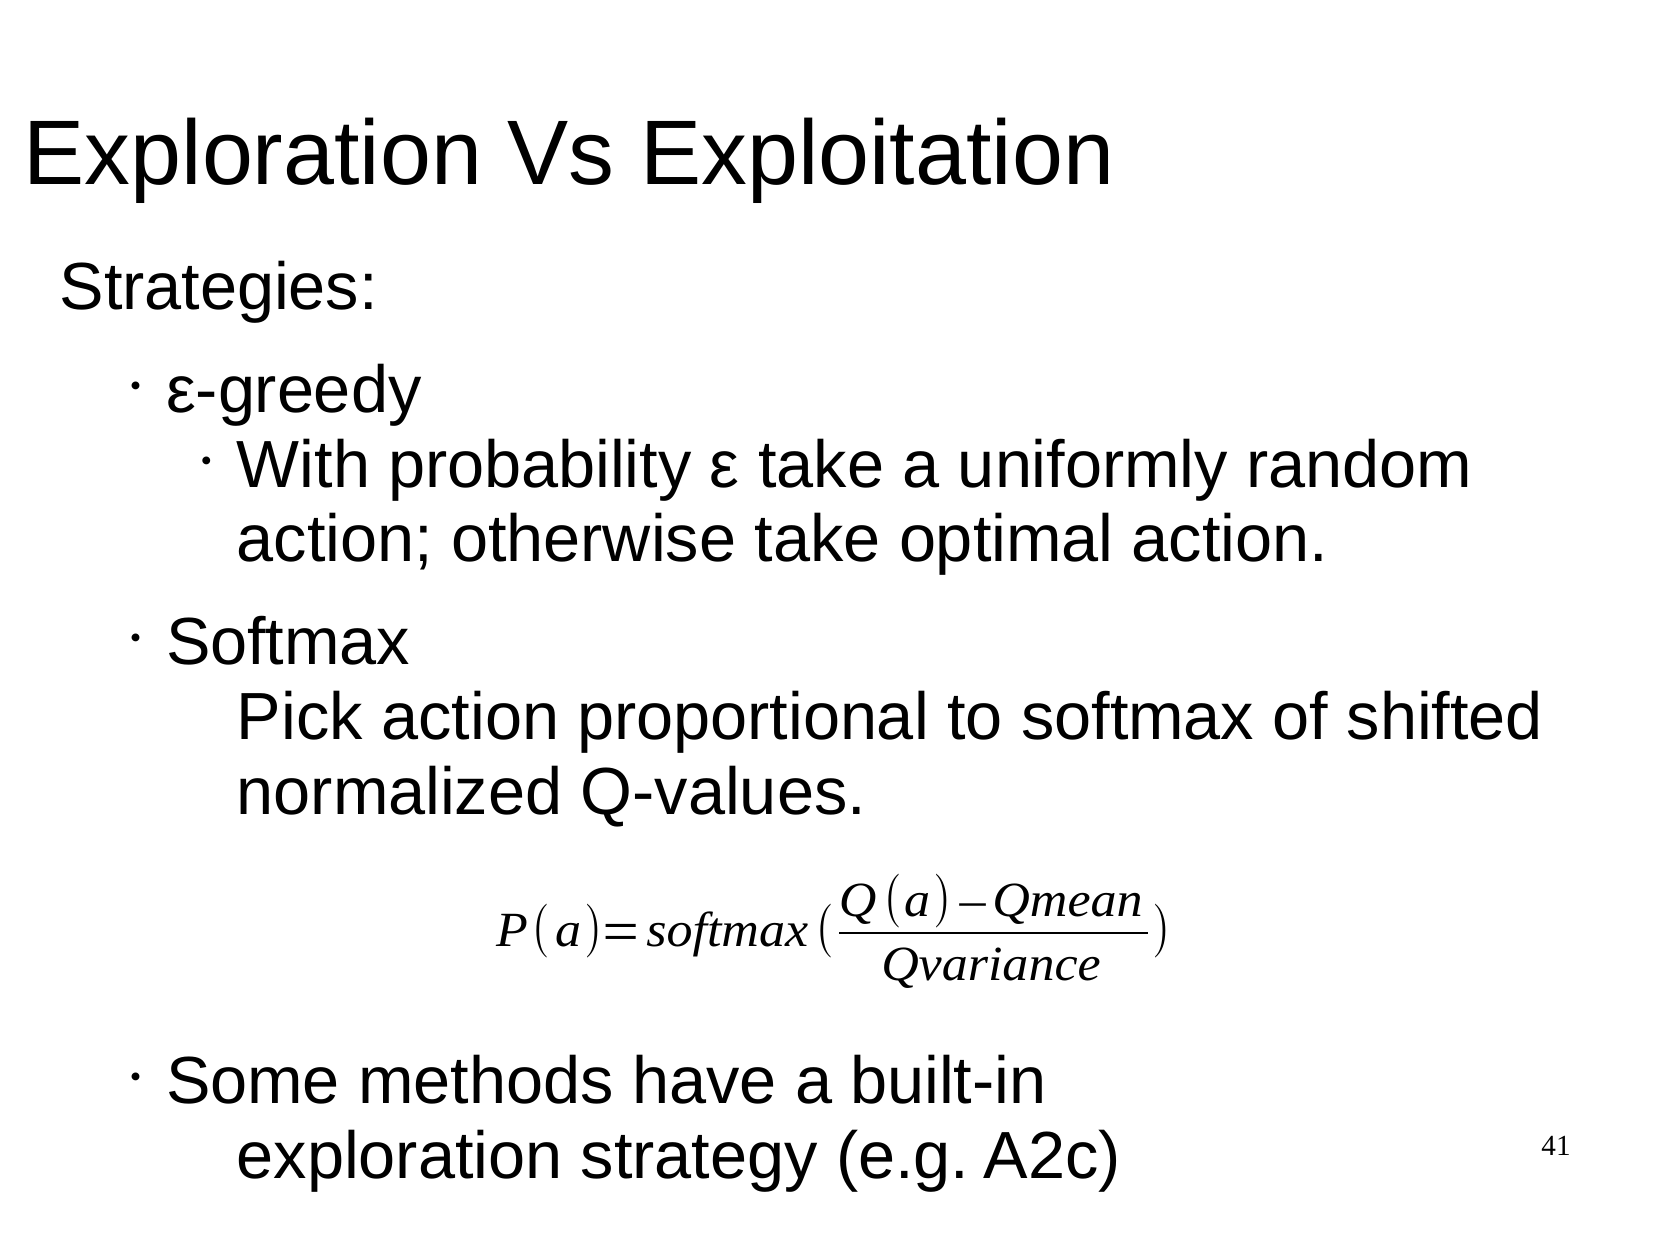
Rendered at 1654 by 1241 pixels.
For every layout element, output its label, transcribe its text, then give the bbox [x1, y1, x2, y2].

text_box Strategies: ε-greedy With probability ε take a uniformly random action; otherwise take optimal action. Softmax Pick action proportional to softmax of shifted normalized Q-values. Some methods have a built-in exploration strategy (e.g. A2c) [45, 166, 1606, 1202]
chart [480, 870, 1182, 992]
title Exploration Vs Exploitation [23, 49, 1512, 257]
